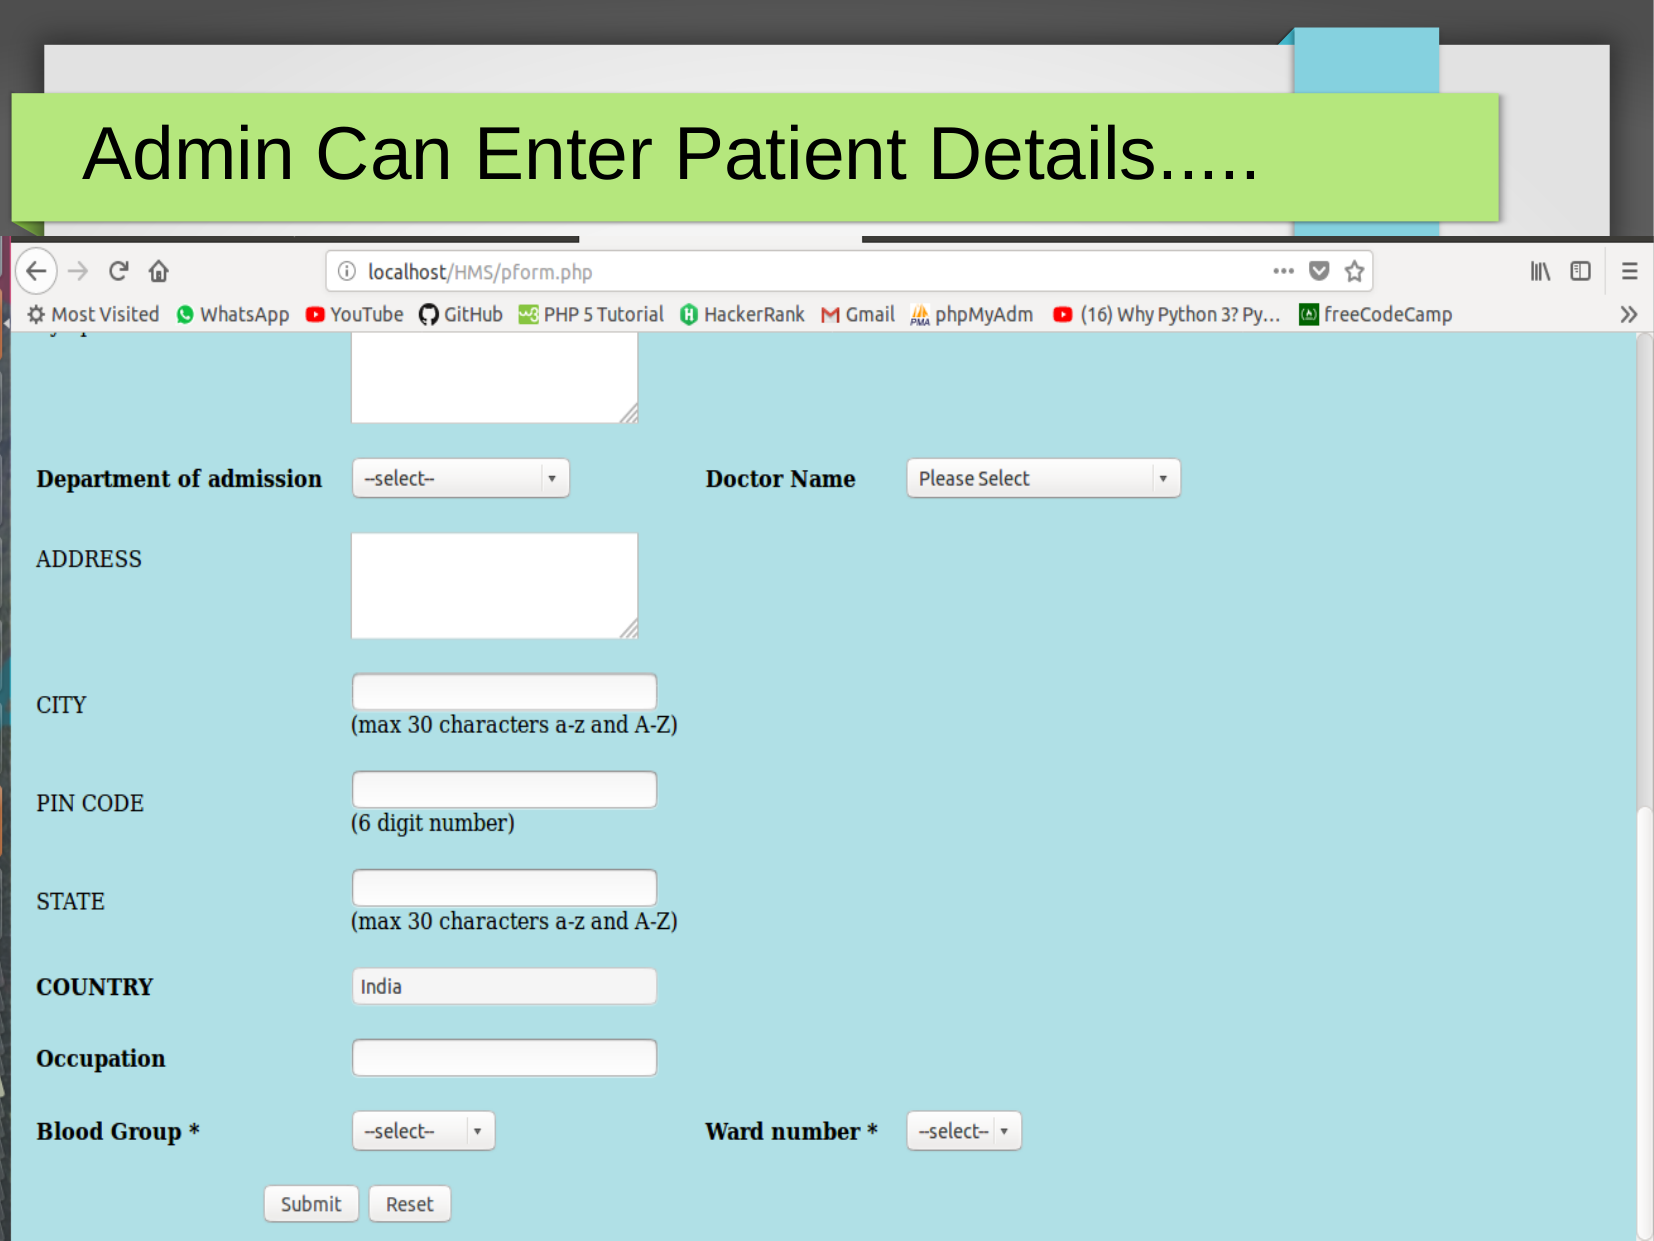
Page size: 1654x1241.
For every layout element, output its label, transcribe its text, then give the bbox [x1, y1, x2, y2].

picture [0, 0, 1654, 1241]
title Admin Can Enter Patient Details..... [82, 94, 1264, 213]
